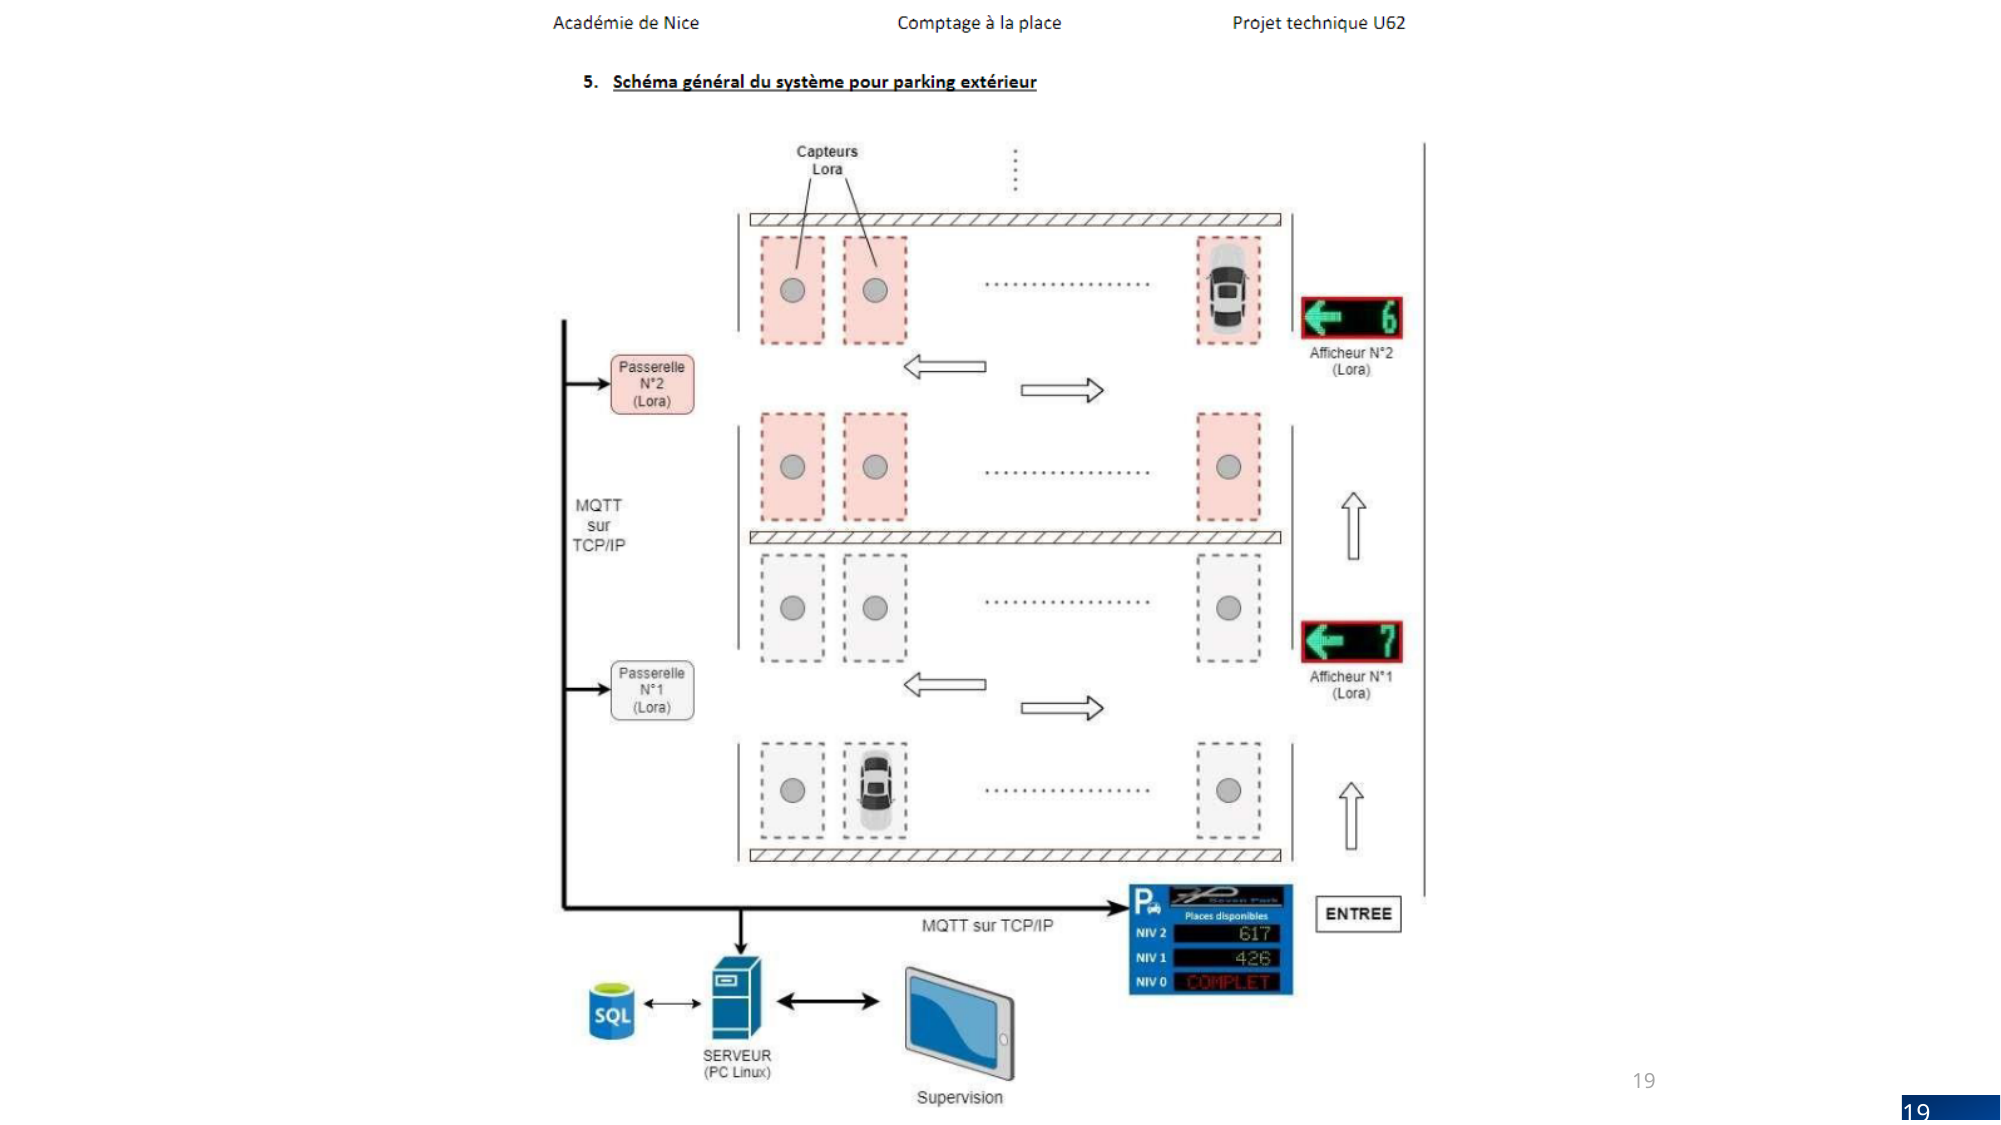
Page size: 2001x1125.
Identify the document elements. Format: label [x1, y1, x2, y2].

text_box [1901, 1095, 2000, 1120]
text_box [1632, 1067, 1910, 1093]
picture [528, 0, 1472, 1125]
